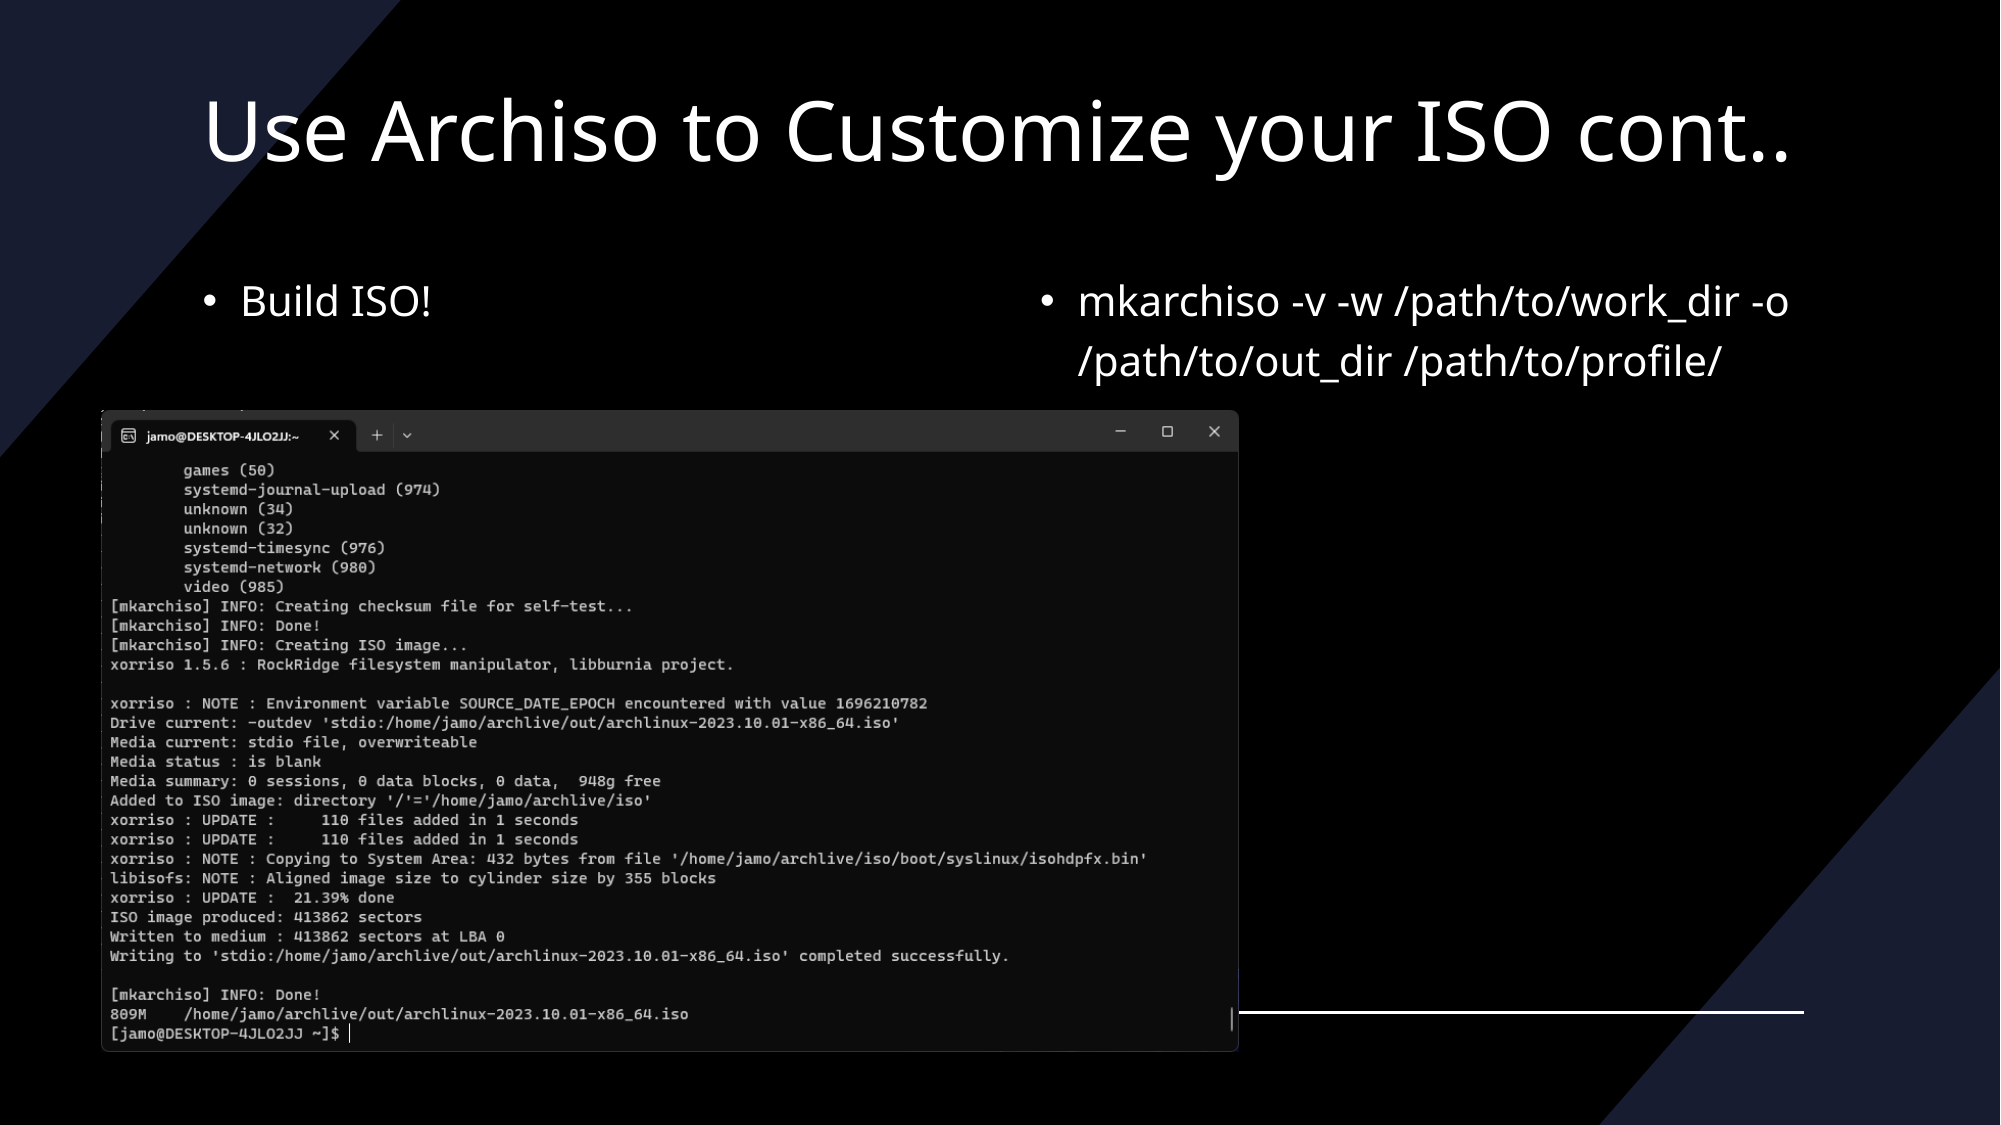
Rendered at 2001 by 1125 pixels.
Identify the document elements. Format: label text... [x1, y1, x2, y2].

title Use Archiso to Customize your ISO cont.. [187, 16, 1813, 241]
list mkarchiso -v -w /path/to/work_dir -o /path/to/out_dir /path/to/profile/ [1025, 257, 1813, 840]
list Build ISO! [187, 257, 975, 410]
picture [101, 410, 1239, 1052]
